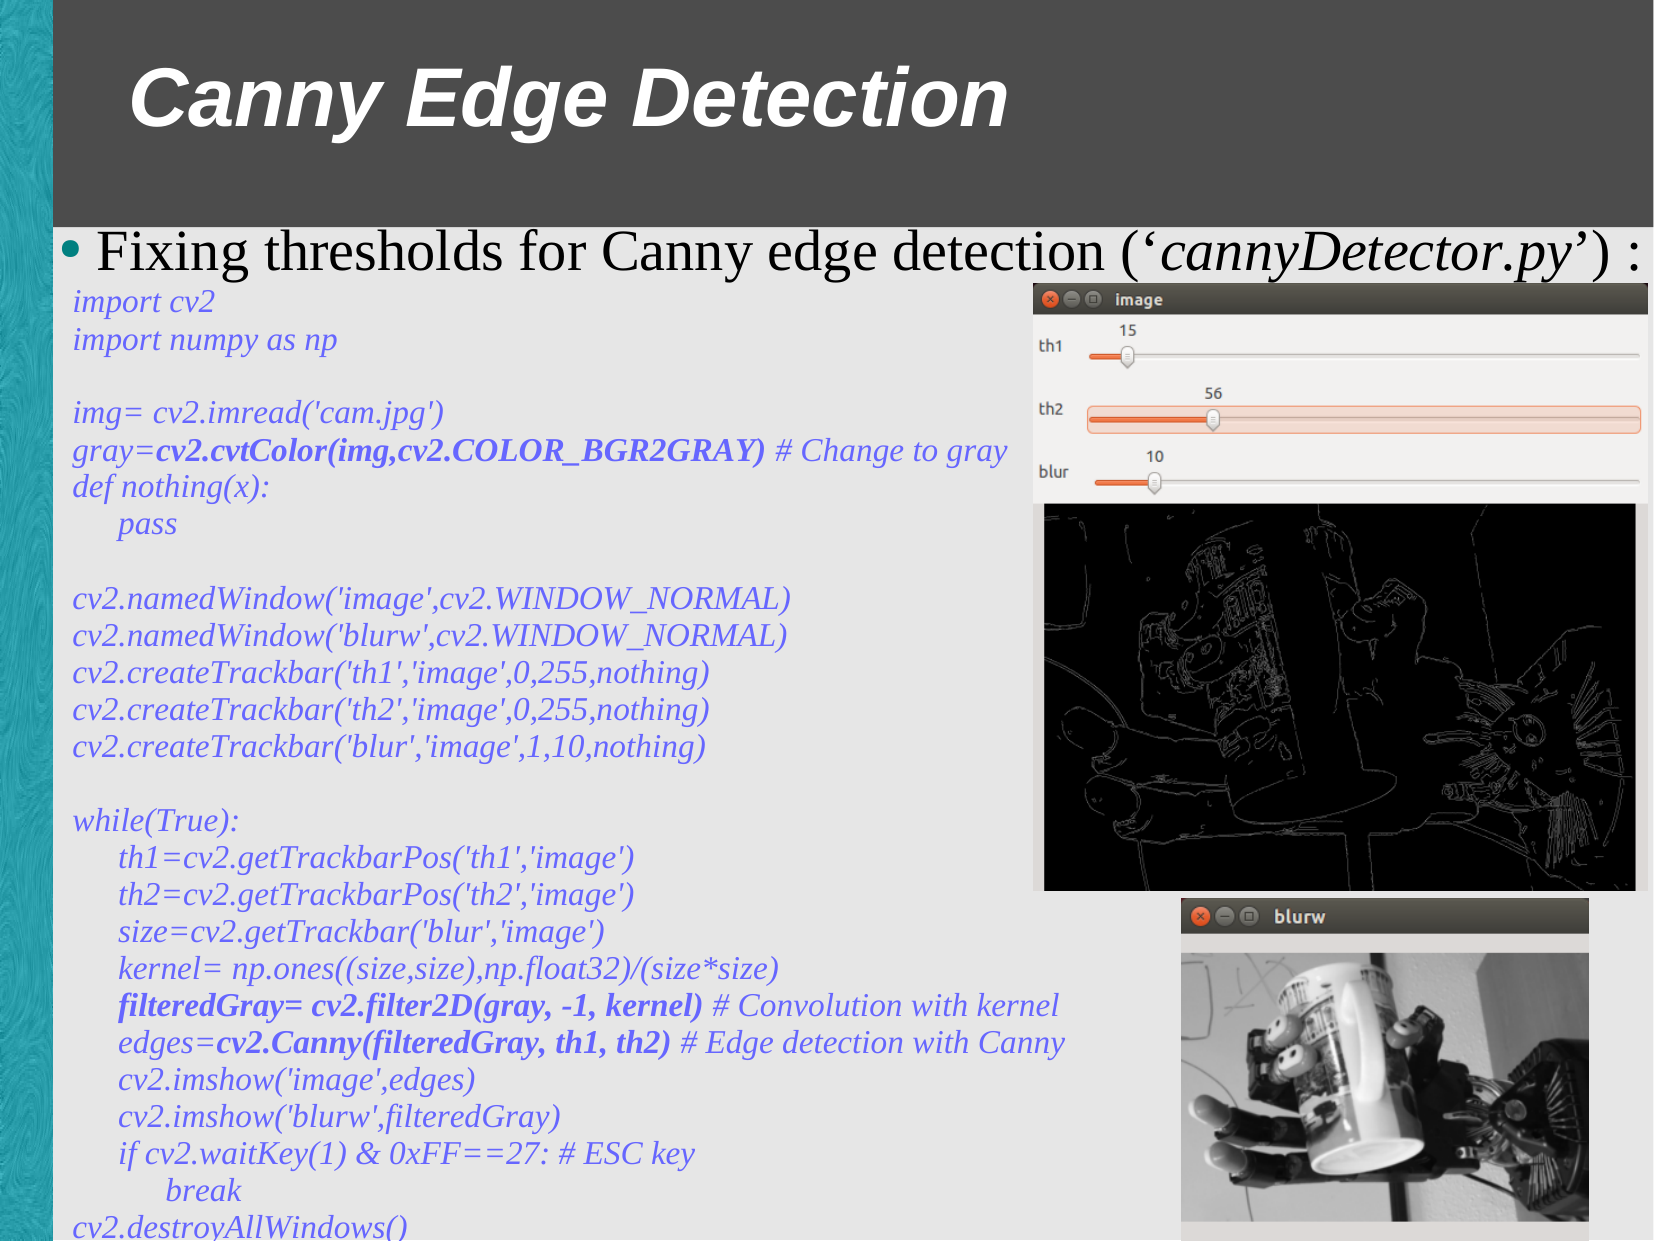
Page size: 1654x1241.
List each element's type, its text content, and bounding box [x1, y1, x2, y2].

picture [1181, 898, 1589, 1241]
picture [0, 0, 53, 1241]
title Canny Edge Detection [128, 50, 1619, 145]
picture [1033, 283, 1648, 891]
list Fixing thresholds for Canny edge detection (‘cannyDetector.py’) : import cv2 import numpy as np img= cv2.imread('cam.jpg') gray=cv2.cvtColor(img,cv2.COLOR_BGR2GRAY) # Change to gray def nothing(x): pass cv2.namedWindow('image',cv2.WINDOW_NORMAL) cv2.namedWindow('blurw',cv2.WINDOW_NORMAL) cv2.createTrackbar('th1','image',0,255,nothing) cv2.createTrackbar('th2','image',0,255,nothing) cv2.createTrackbar('blur','image',1,10,nothing) while(True): th1=cv2.getTrackbarPos('th1','image') th2=cv2.getTrackbarPos('th2','image') size=cv2.getTrackbar('blur','image') kernel= np.ones((size,size),np.float32)/(size*size) filteredGray= cv2.filter2D(gray, -1, kernel) # Convolution with kernel edges=cv2.Canny(filteredGray, th1, th2) # Edge detection with Canny cv2.imshow('image',edges) cv2.imshow('blurw',filteredGray) if cv2.waitKey(1) & 0xFF==27: # ESC key break cv2.destroyAllWindows() [59, 218, 1654, 1241]
